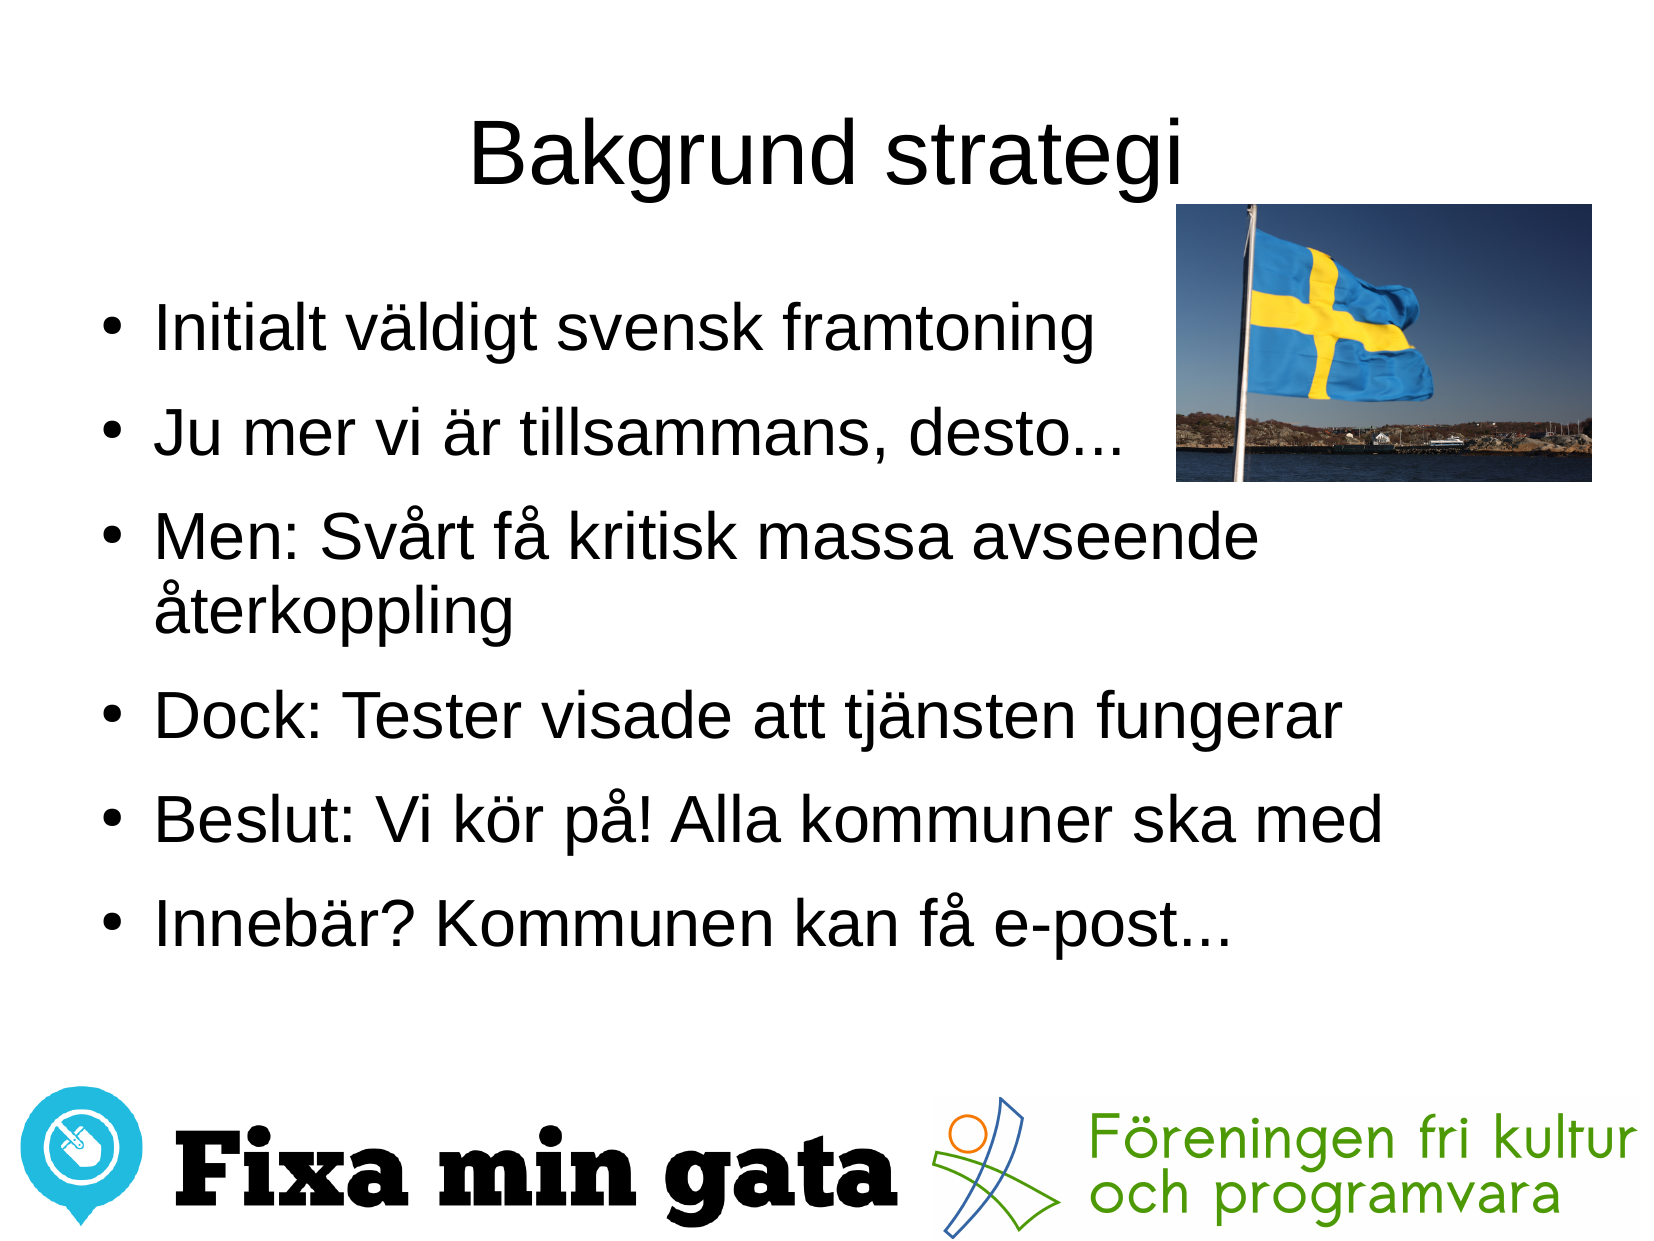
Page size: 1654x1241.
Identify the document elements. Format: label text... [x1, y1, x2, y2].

picture [1176, 204, 1592, 482]
list Initialt väldigt svensk framtoning Ju mer vi är tillsammans, desto... Men: Svårt få kritisk massa avseende återkoppling Dock: Tester visade att tjänsten fungerar Beslut: Vi kör på! Alla kommuner ska med Innebär? Kommunen kan få e-post... [82, 290, 1538, 1010]
title Bakgrund strategi [82, 49, 1571, 257]
picture [932, 1097, 1638, 1239]
picture [4, 1079, 910, 1236]
